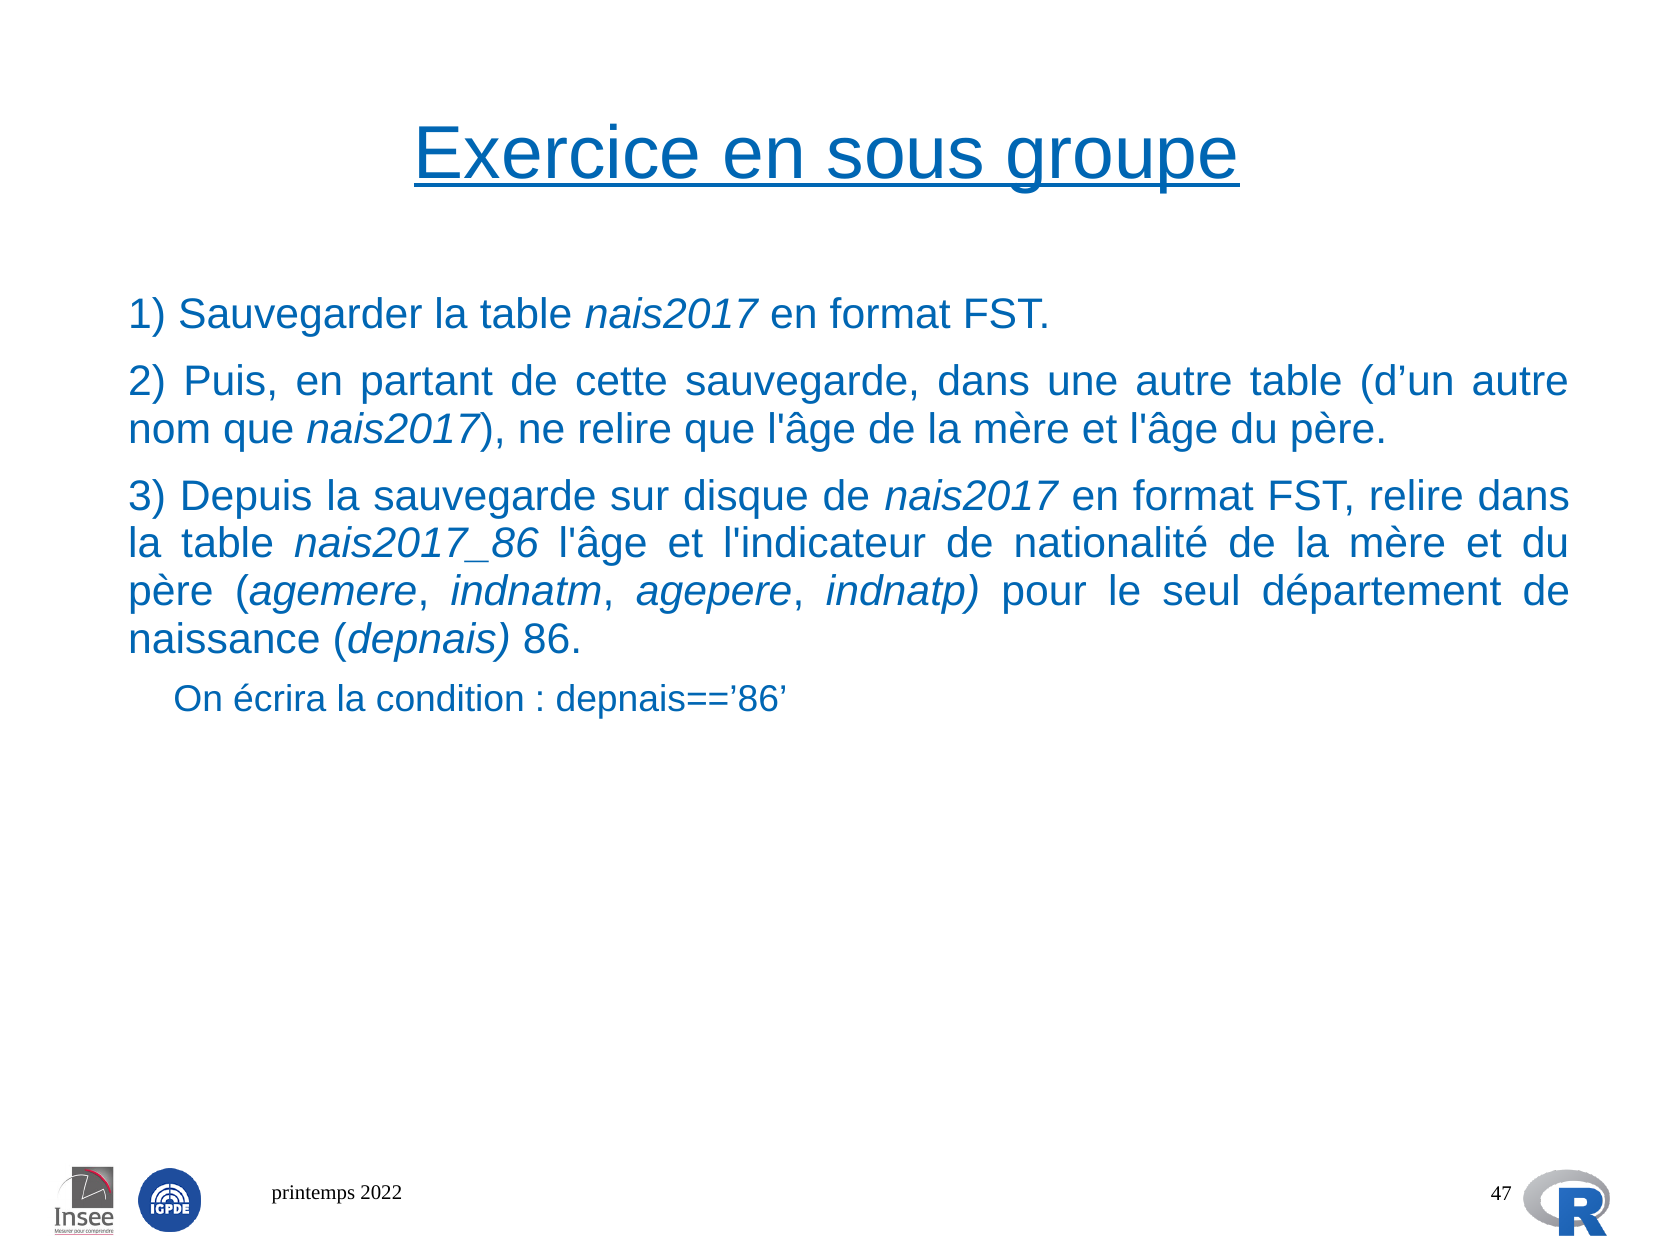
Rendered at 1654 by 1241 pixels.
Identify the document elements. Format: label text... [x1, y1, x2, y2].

title Exercice en sous groupe [82, 49, 1571, 257]
picture [47, 1163, 120, 1236]
picture [138, 1168, 201, 1232]
list 1) Sauvegarder la table nais2017 en format FST. 2) Puis, en partant de cette sauvegarde, dans une autre table (d’un autre nom que nais2017), ne relire que l'âge de la mère et l'âge du père. 3) Depuis la sauvegarde sur disque de nais2017 en format FST, relire dans la table nais2017_86 l'âge et l'indicateur de nationalité de la mère et du père (agemere, indnatm, agepere, indnatp) pour le seul département de naissance (depnais) 86. On écrira la condition : depnais==’86’ [82, 290, 1571, 721]
picture [1523, 1169, 1610, 1236]
